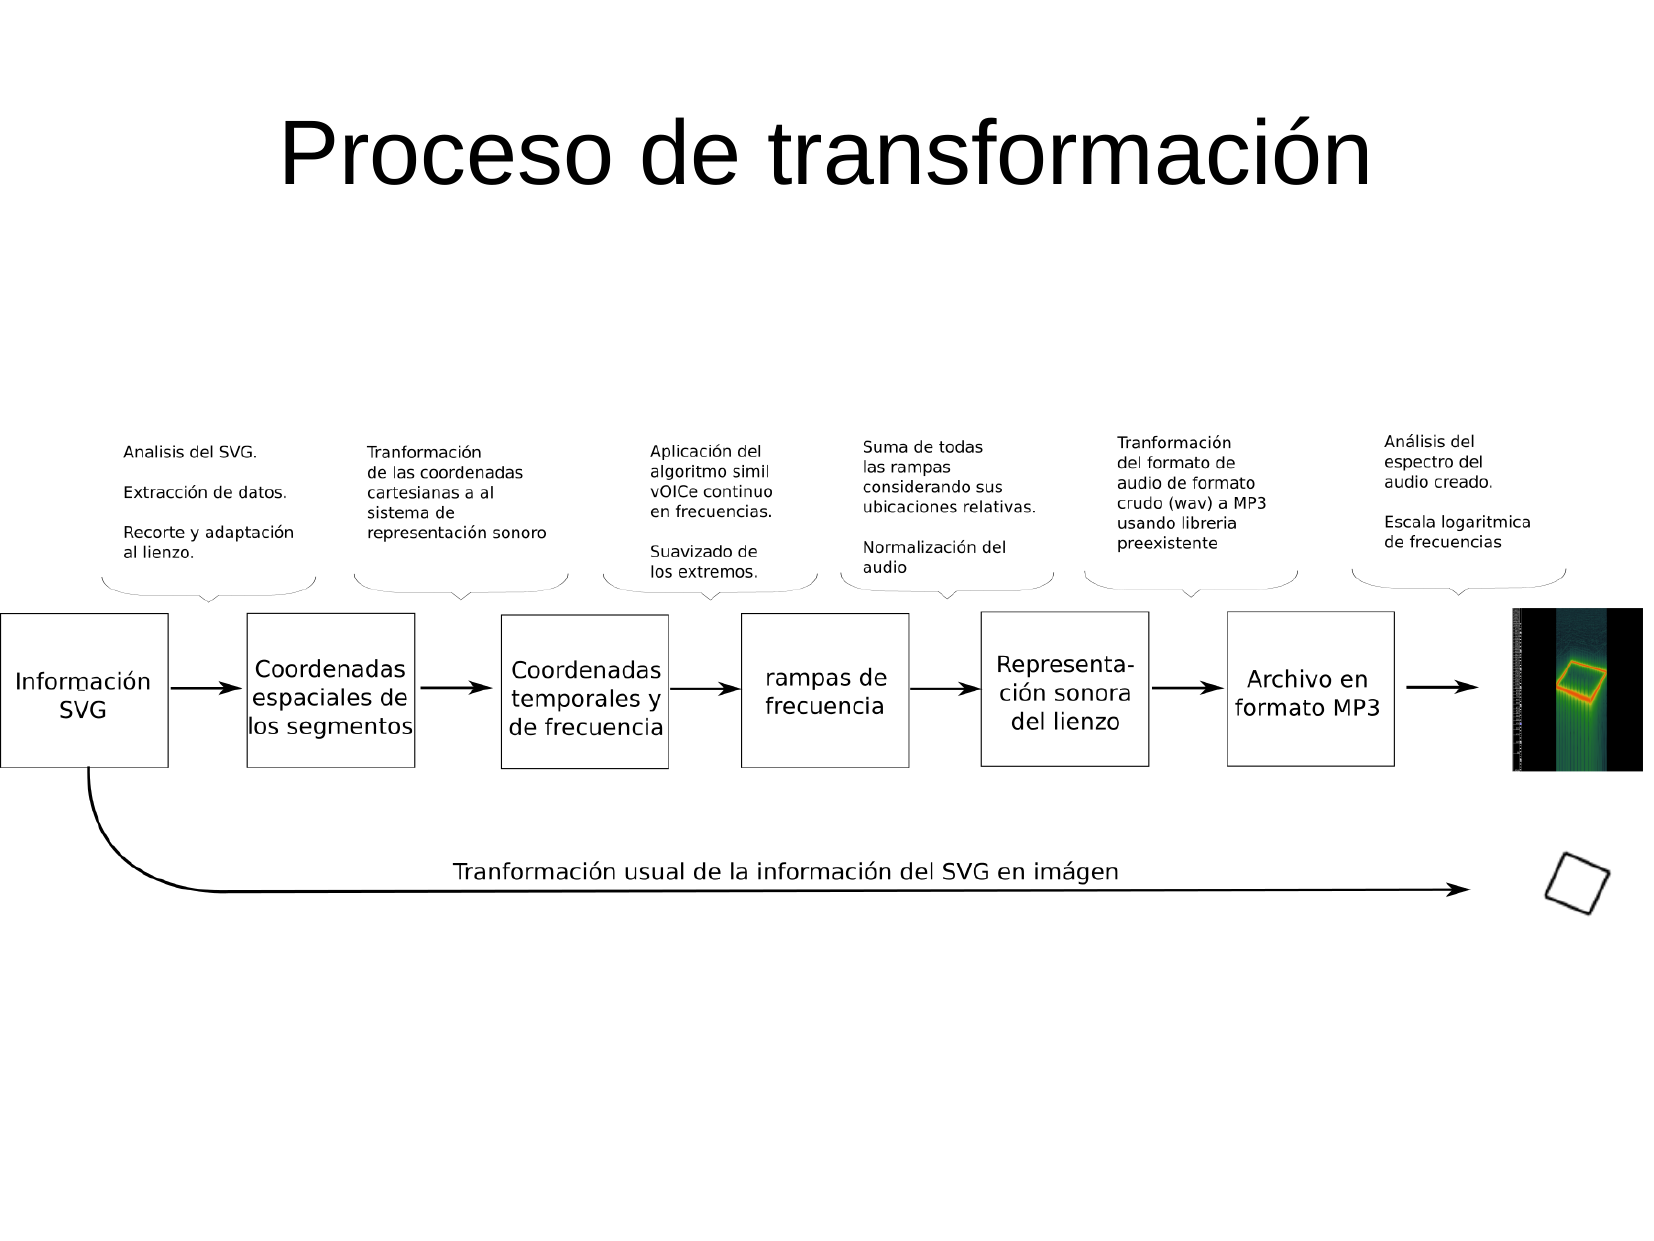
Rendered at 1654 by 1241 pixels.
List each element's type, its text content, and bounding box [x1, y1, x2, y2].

title Proceso de transformación [82, 49, 1571, 257]
picture [0, 434, 1654, 945]
